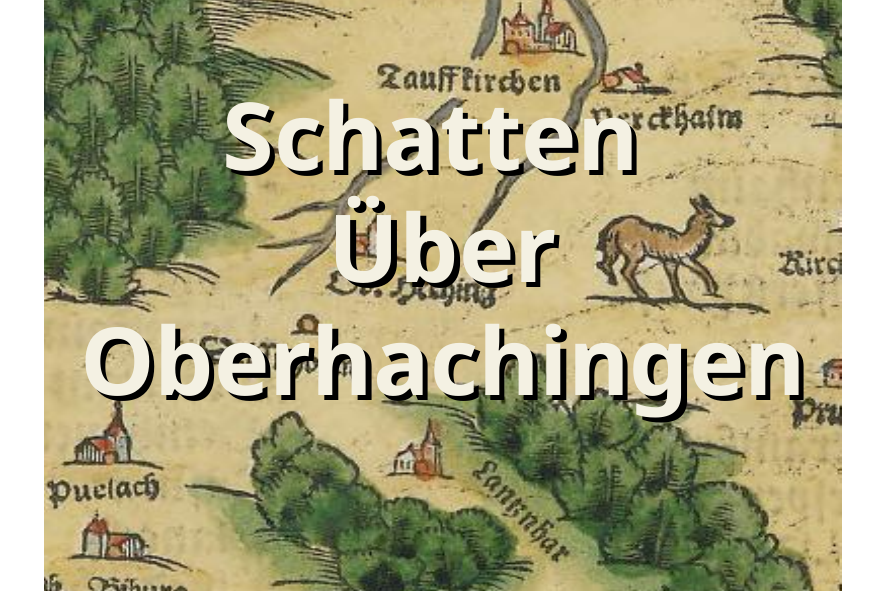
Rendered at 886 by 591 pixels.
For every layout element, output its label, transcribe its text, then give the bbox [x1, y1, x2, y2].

picture [44, 0, 842, 591]
text_box Schatten Über Oberhachingen [134, 72, 752, 422]
